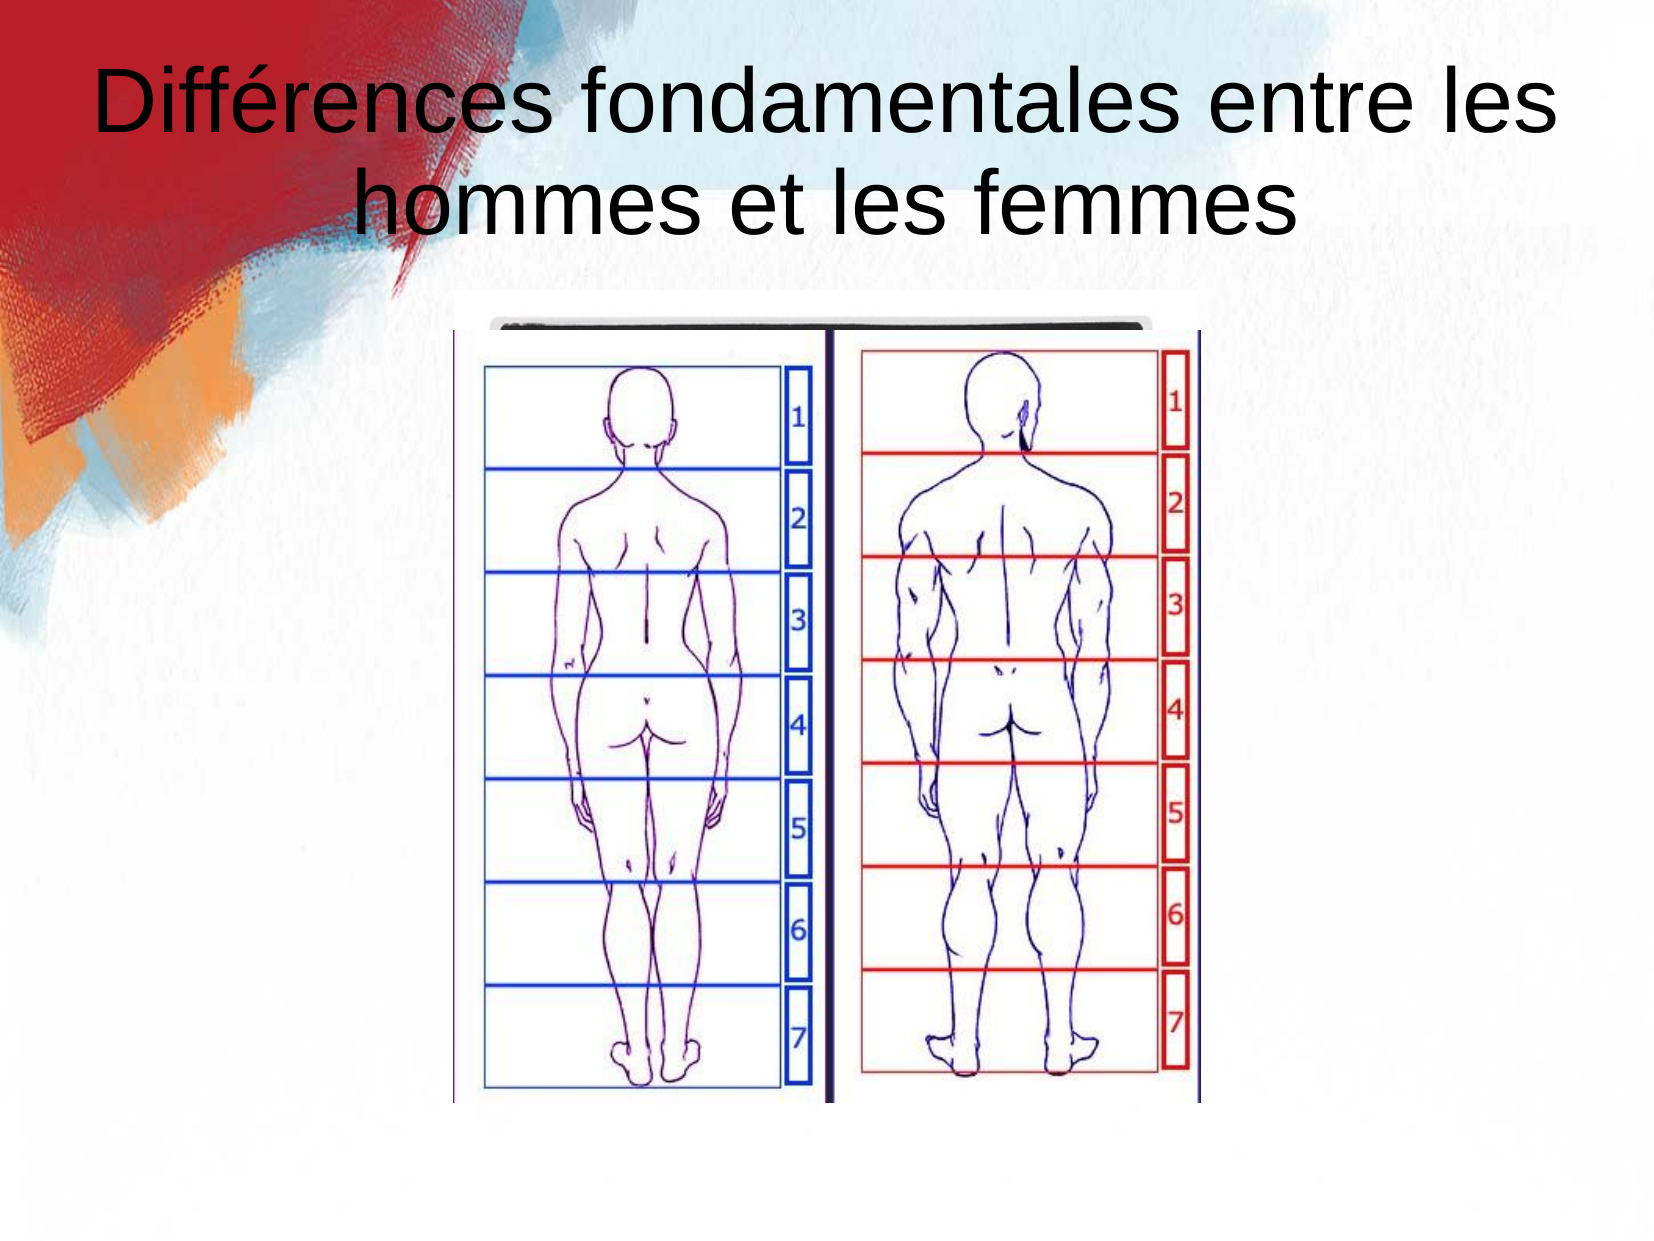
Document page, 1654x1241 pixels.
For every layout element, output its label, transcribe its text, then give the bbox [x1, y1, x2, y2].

title Différences fondamentales entre les hommes et les femmes [82, 49, 1571, 257]
picture [0, 0, 1654, 1241]
